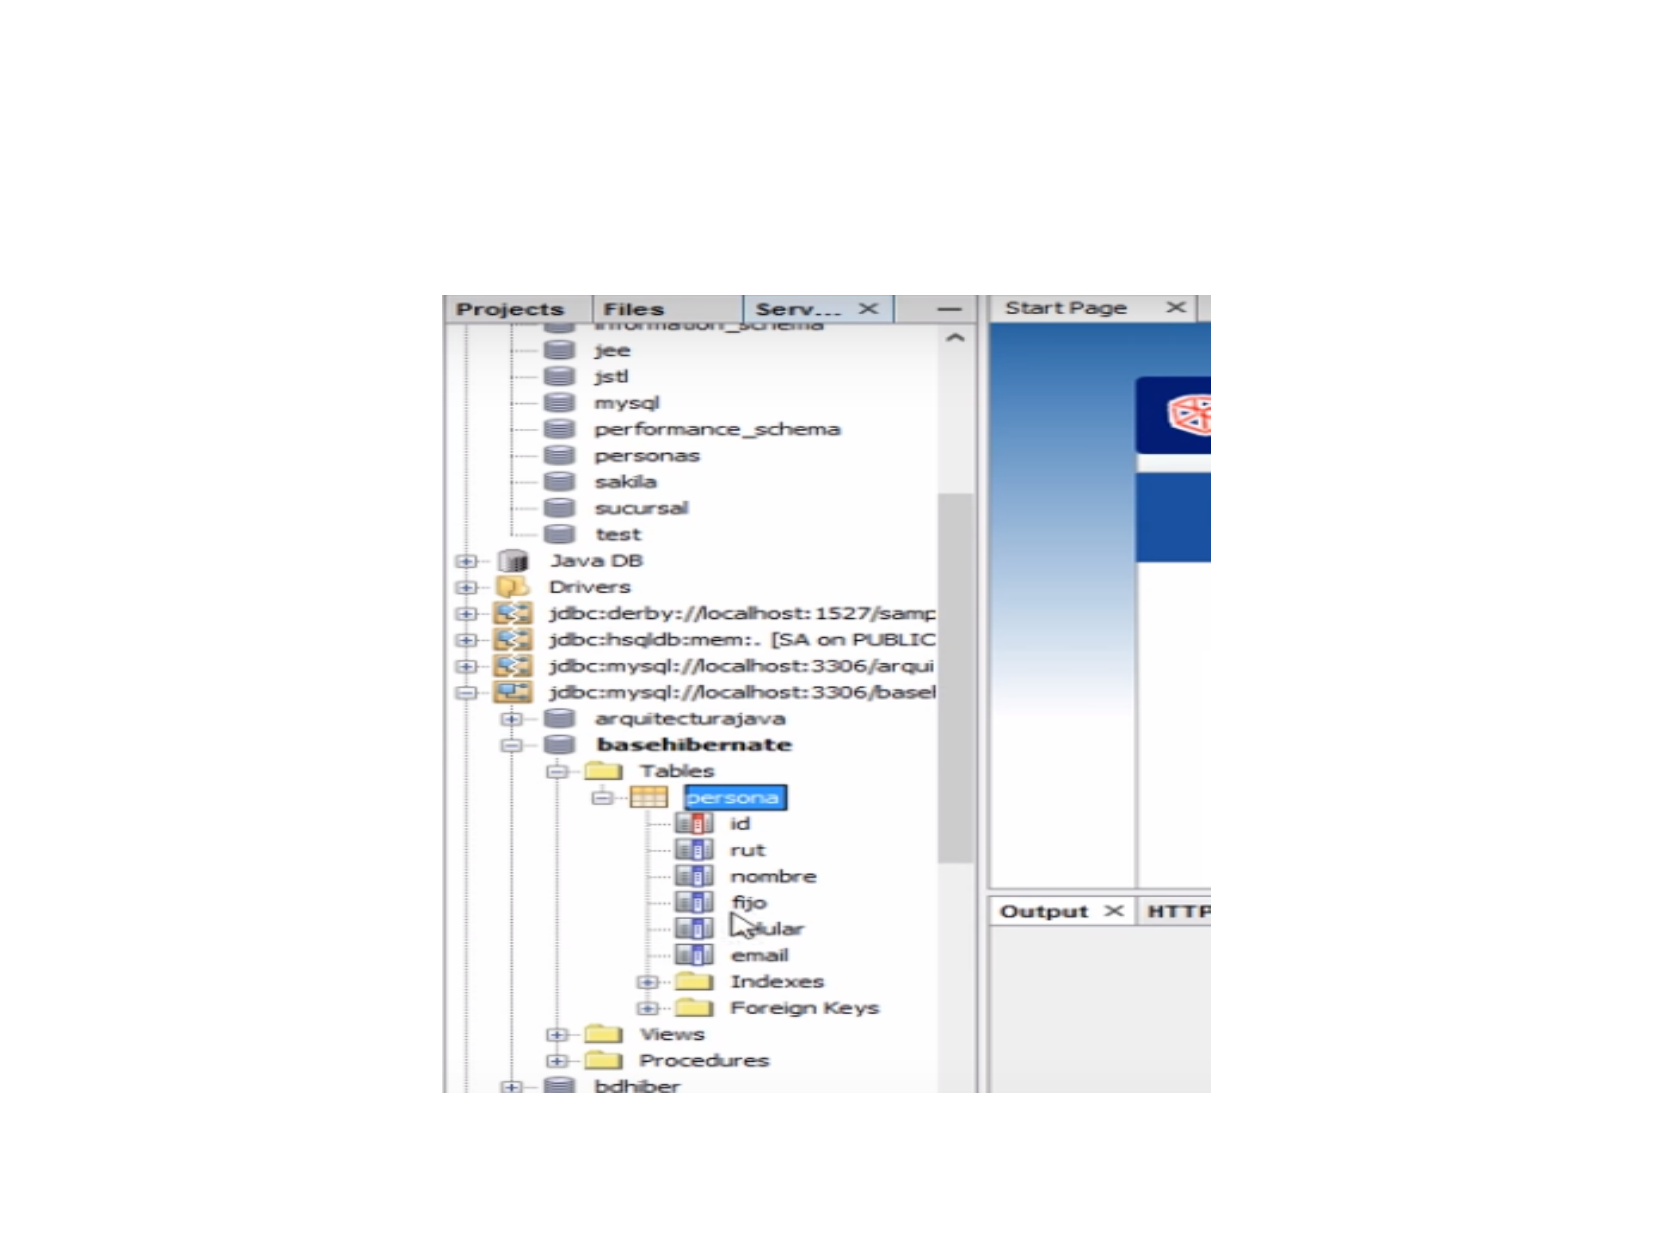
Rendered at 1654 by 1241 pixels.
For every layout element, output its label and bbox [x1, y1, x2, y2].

picture [442, 295, 1211, 1093]
